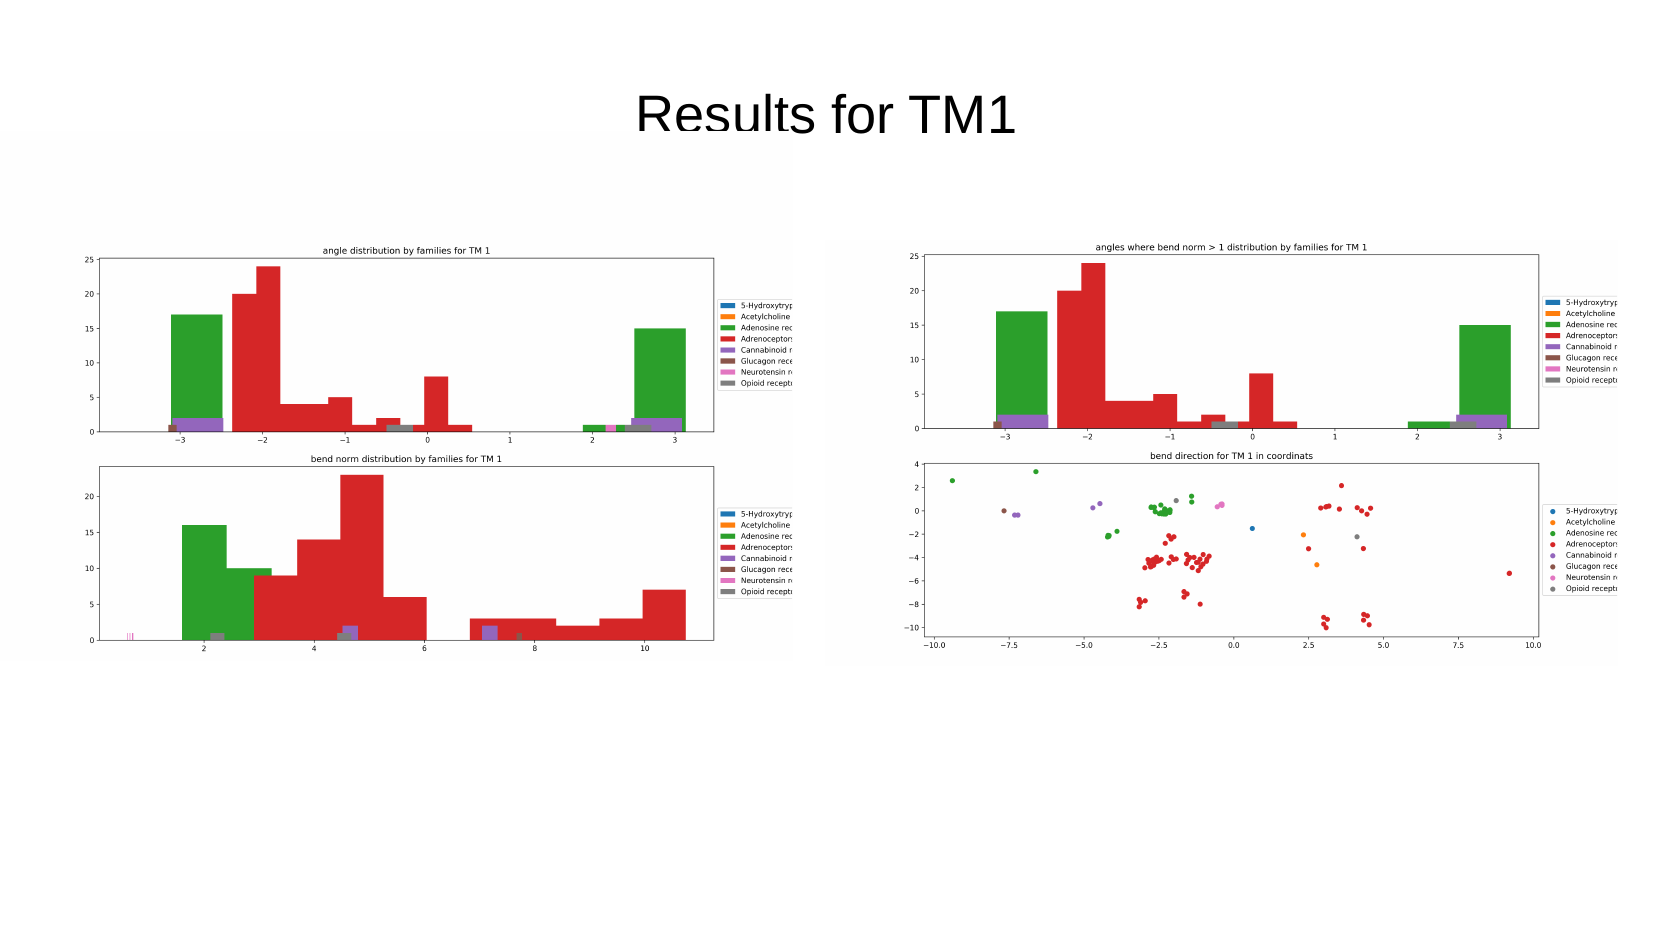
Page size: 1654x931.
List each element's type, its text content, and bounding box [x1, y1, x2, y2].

title Results for TM1 [82, 37, 1571, 193]
picture [0, 131, 793, 661]
picture [825, 240, 1618, 666]
